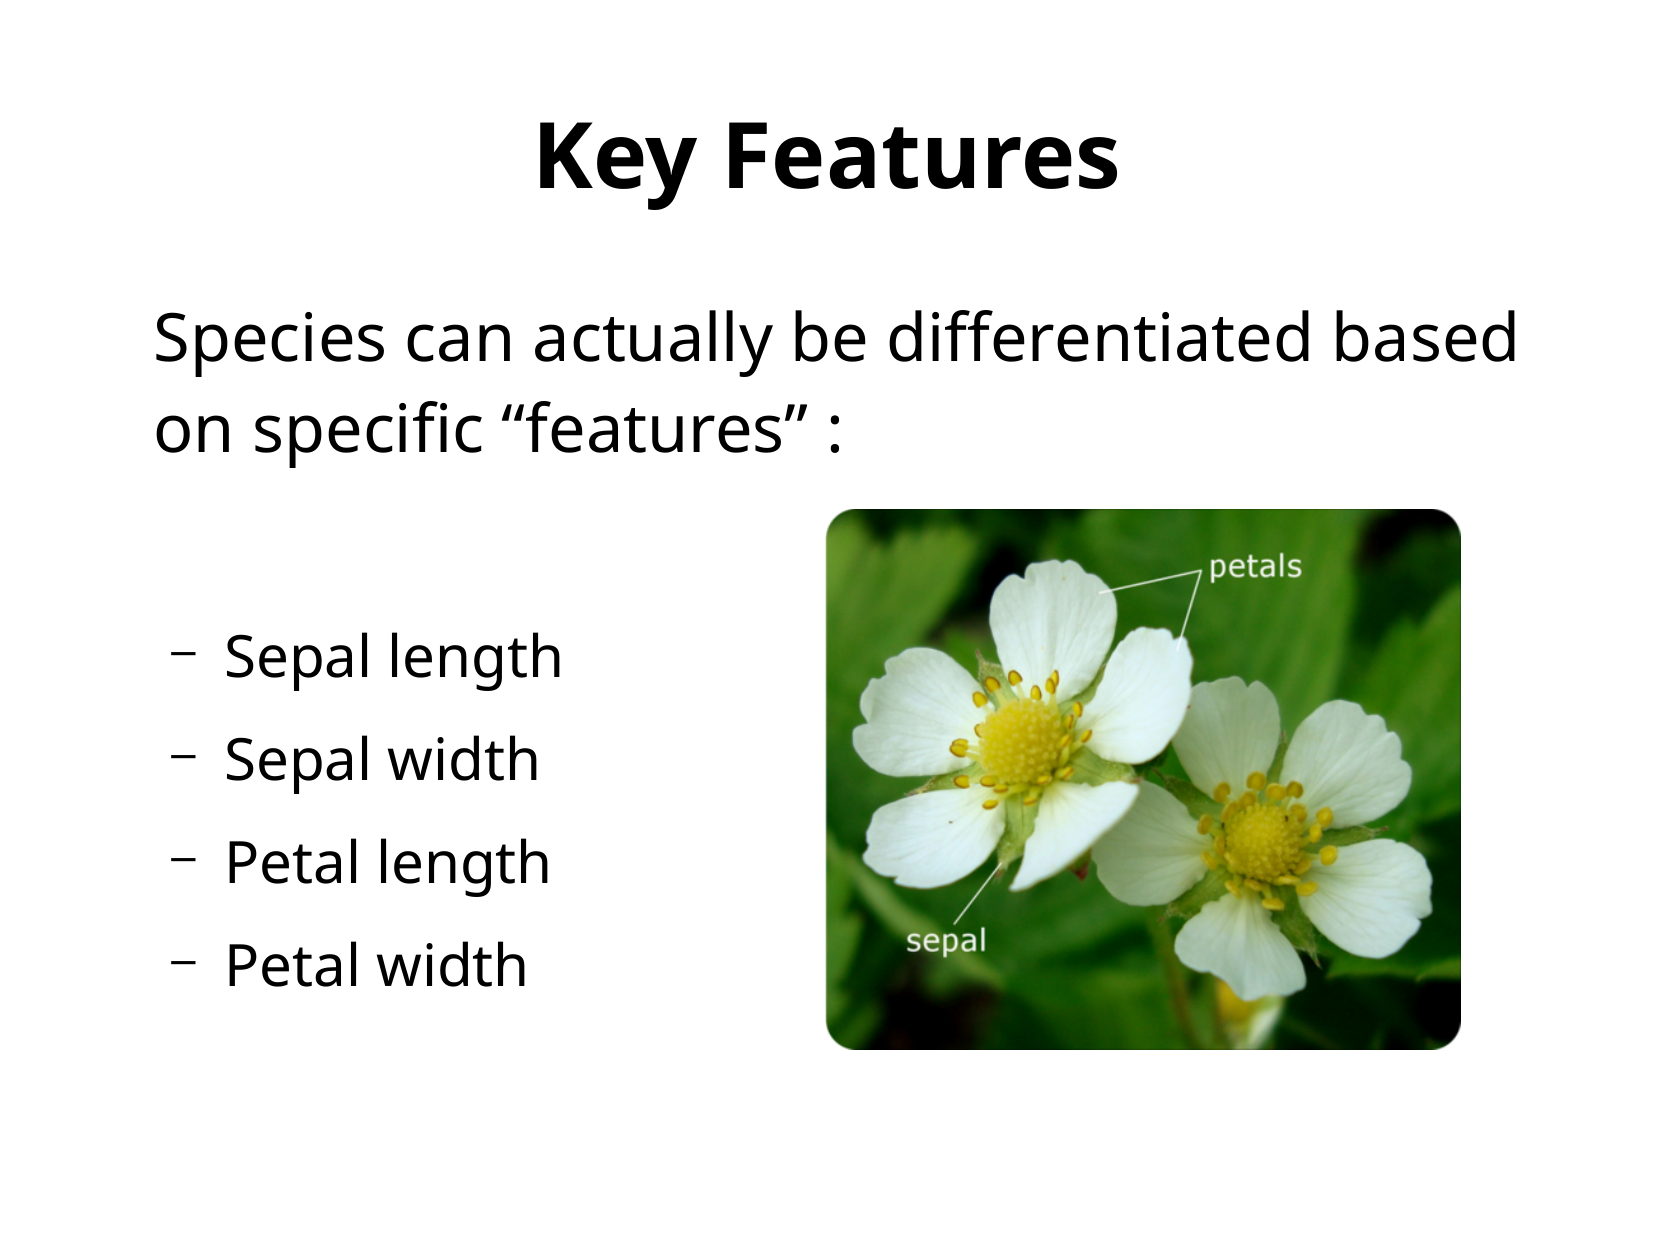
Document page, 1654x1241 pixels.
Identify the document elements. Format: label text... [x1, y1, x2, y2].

picture [825, 509, 1461, 1051]
title Key Features [82, 49, 1571, 257]
list Species can actually be differentiated based on specific “features” : Sepal length Sepal width Petal length Petal width [82, 290, 1571, 1010]
